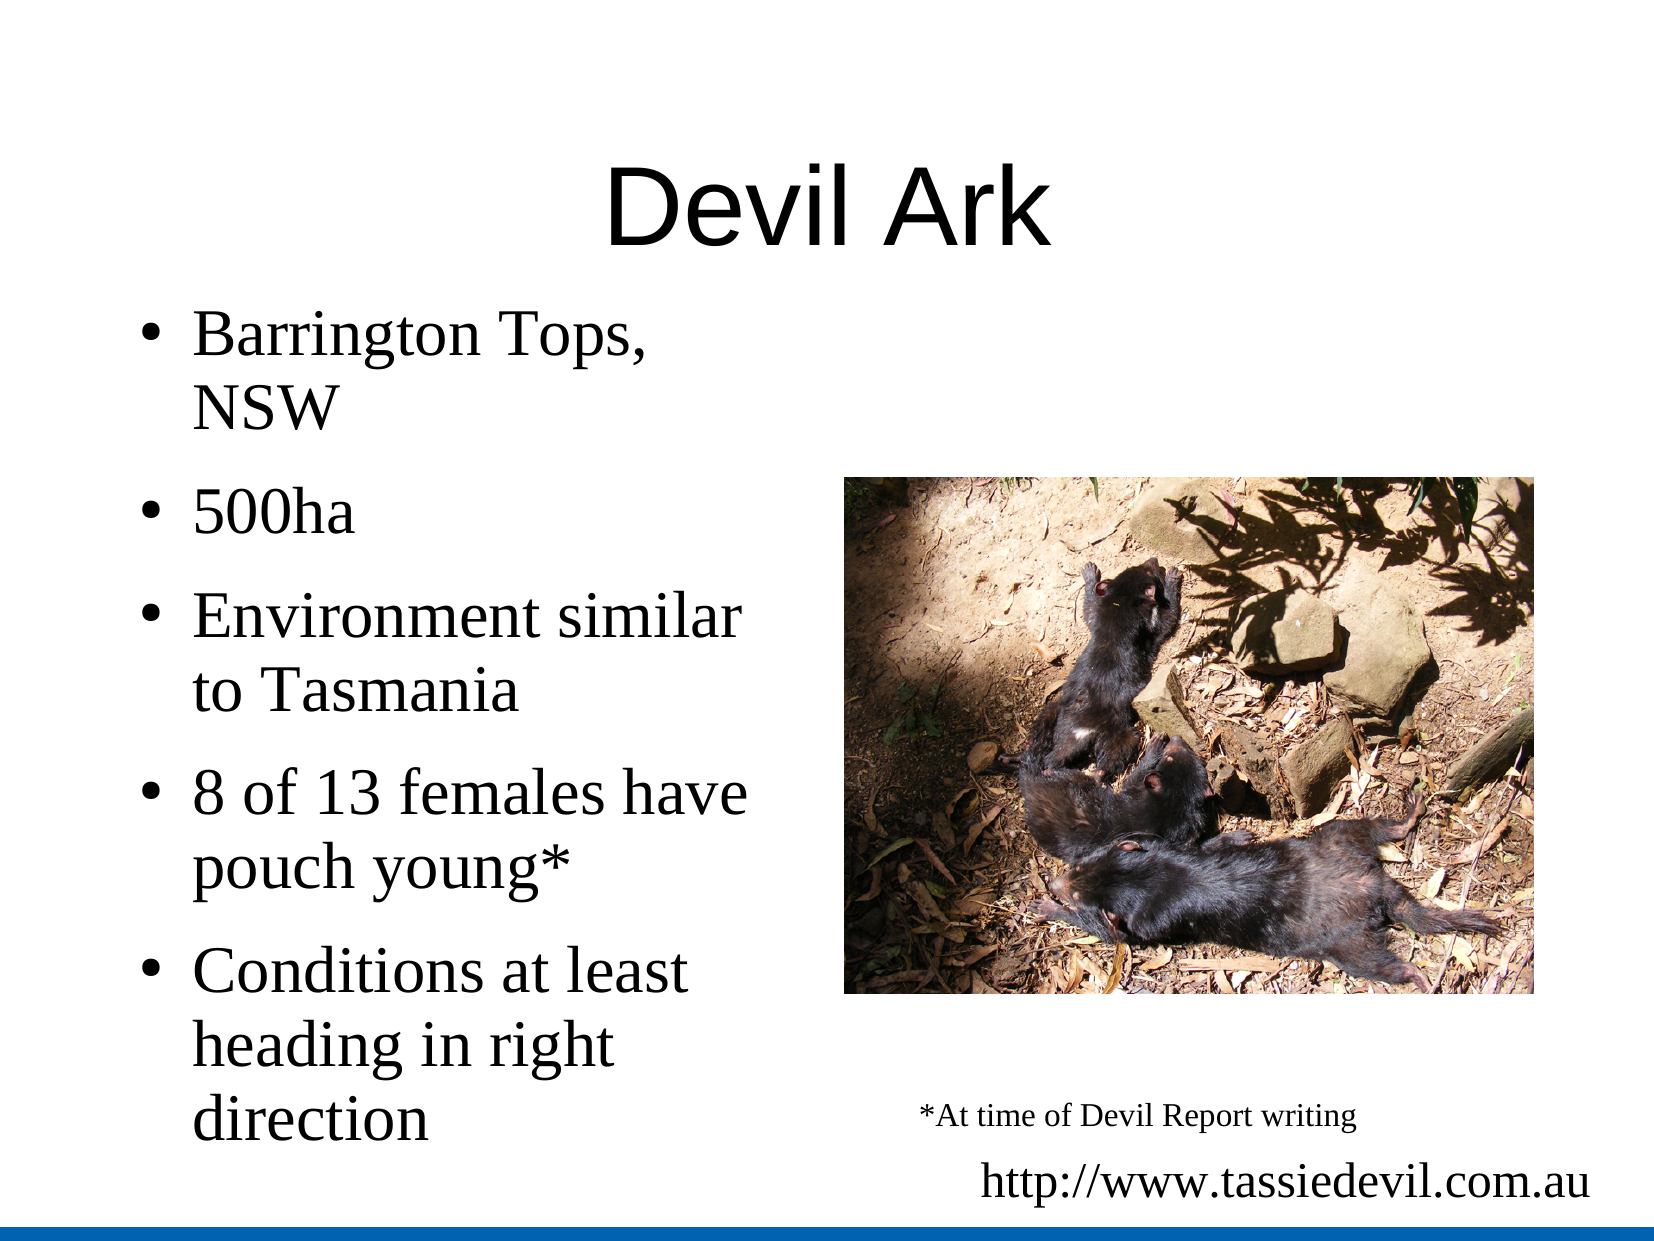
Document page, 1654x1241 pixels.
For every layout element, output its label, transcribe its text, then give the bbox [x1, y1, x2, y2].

text_box *At time of Devil Report writing [918, 1096, 1358, 1137]
text_box http://www.tassiedevil.com.au [980, 1153, 1592, 1214]
list Barrington Tops, NSW 500ha Environment similar to Tasmania 8 of 13 females have pouch young* Conditions at least heading in right direction [121, 296, 811, 1223]
picture [844, 477, 1534, 994]
title Devil Ark [121, 102, 1533, 311]
